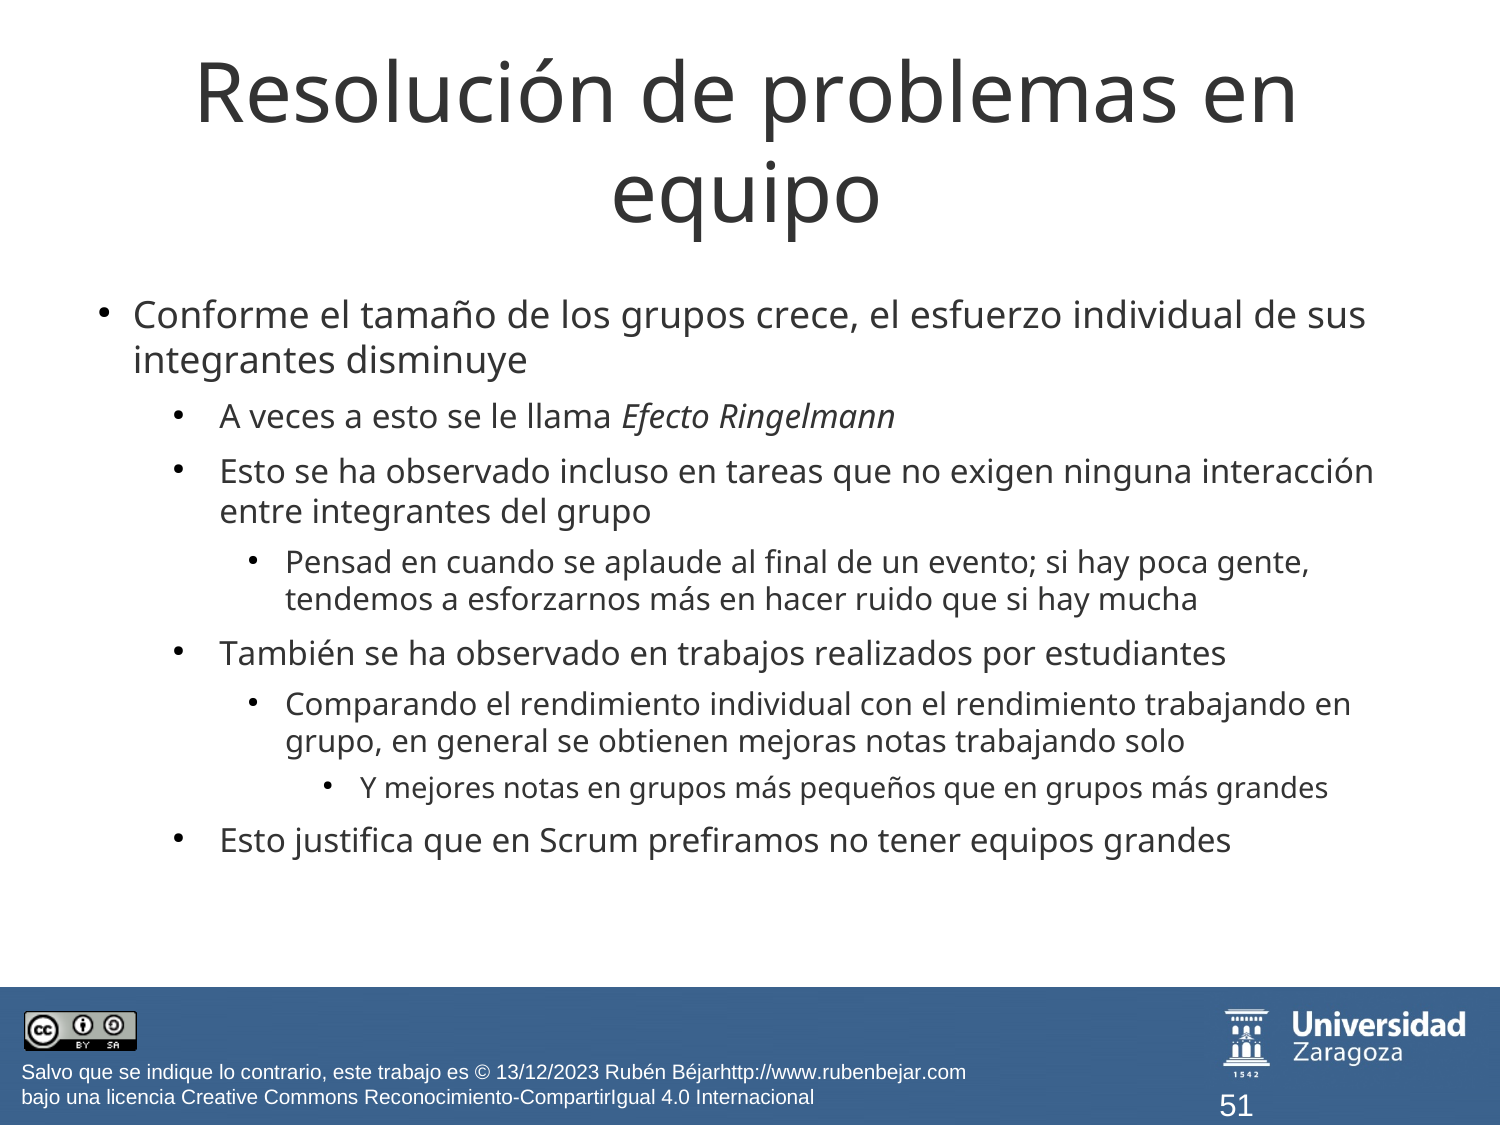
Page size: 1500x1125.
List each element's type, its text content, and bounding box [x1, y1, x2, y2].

list Conforme el tamaño de los grupos crece, el esfuerzo individual de sus integrantes disminuye A veces a esto se le llama Efecto Ringelmann Esto se ha observado incluso en tareas que no exigen ninguna interacción entre integrantes del grupo Pensad en cuando se aplaude al final de un evento; si hay poca gente, tendemos a esforzarnos más en hacer ruido que si hay mucha También se ha observado en trabajos realizados por estudiantes Comparando el rendimiento individual con el rendimiento trabajando en grupo, en general se obtienen mejoras notas trabajando solo Y mejores notas en grupos más pequeños que en grupos más grandes Esto justifica que en Scrum prefiramos no tener equipos grandes [82, 283, 1418, 957]
picture [0, 987, 1500, 1125]
title Resolución de problemas en equipo [74, 20, 1420, 257]
